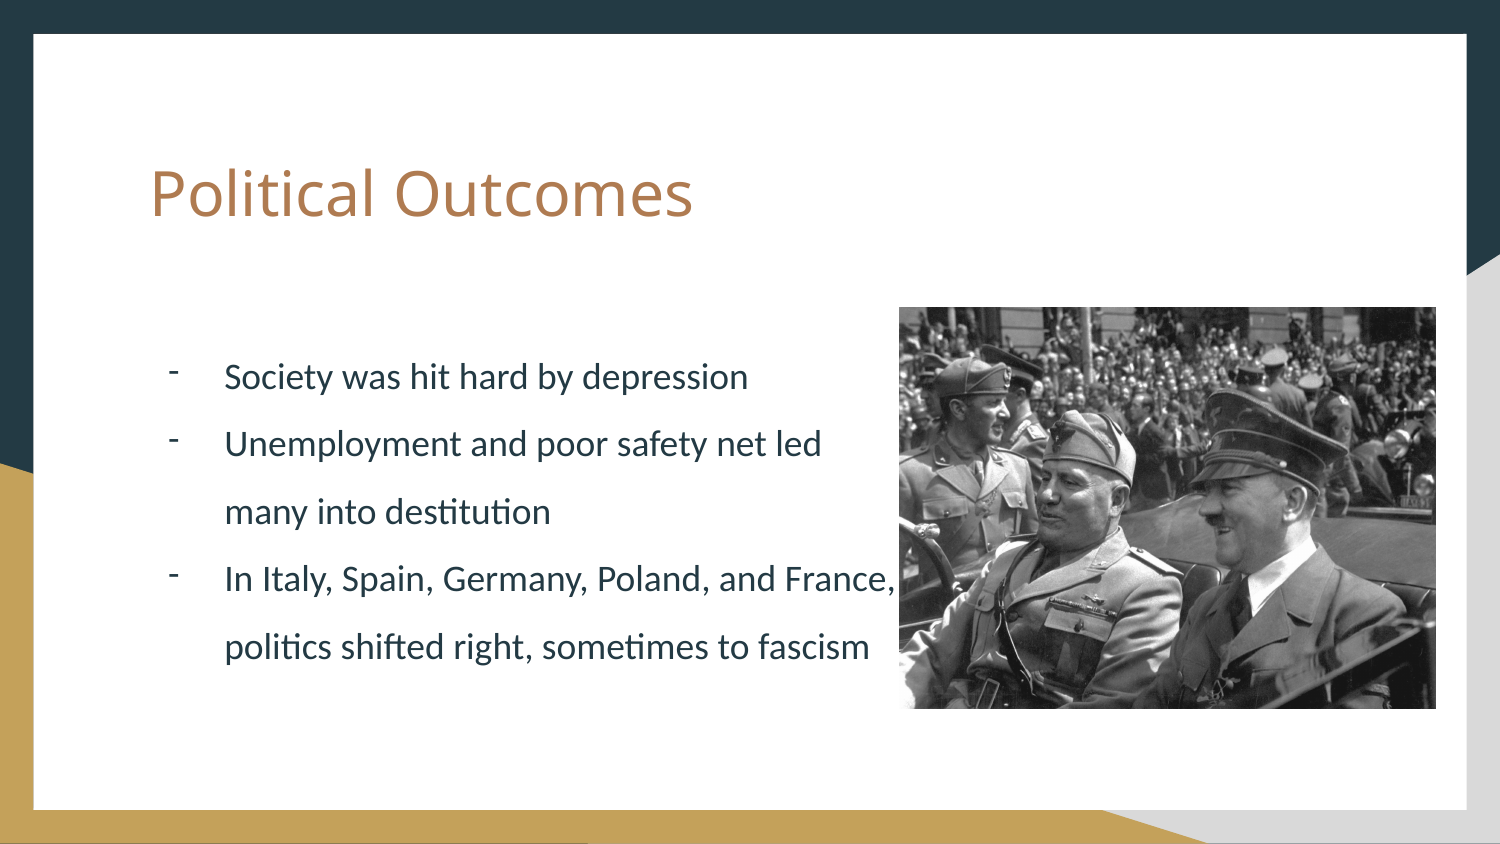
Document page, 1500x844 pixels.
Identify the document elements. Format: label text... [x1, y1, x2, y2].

list Society was hit hard by depression Unemployment and poor safety net led many into destitution In Italy, Spain, Germany, Poland, and France, politics shifted right, sometimes to fascism [134, 314, 923, 729]
picture [899, 307, 1436, 710]
title Political Outcomes [134, 138, 1366, 296]
